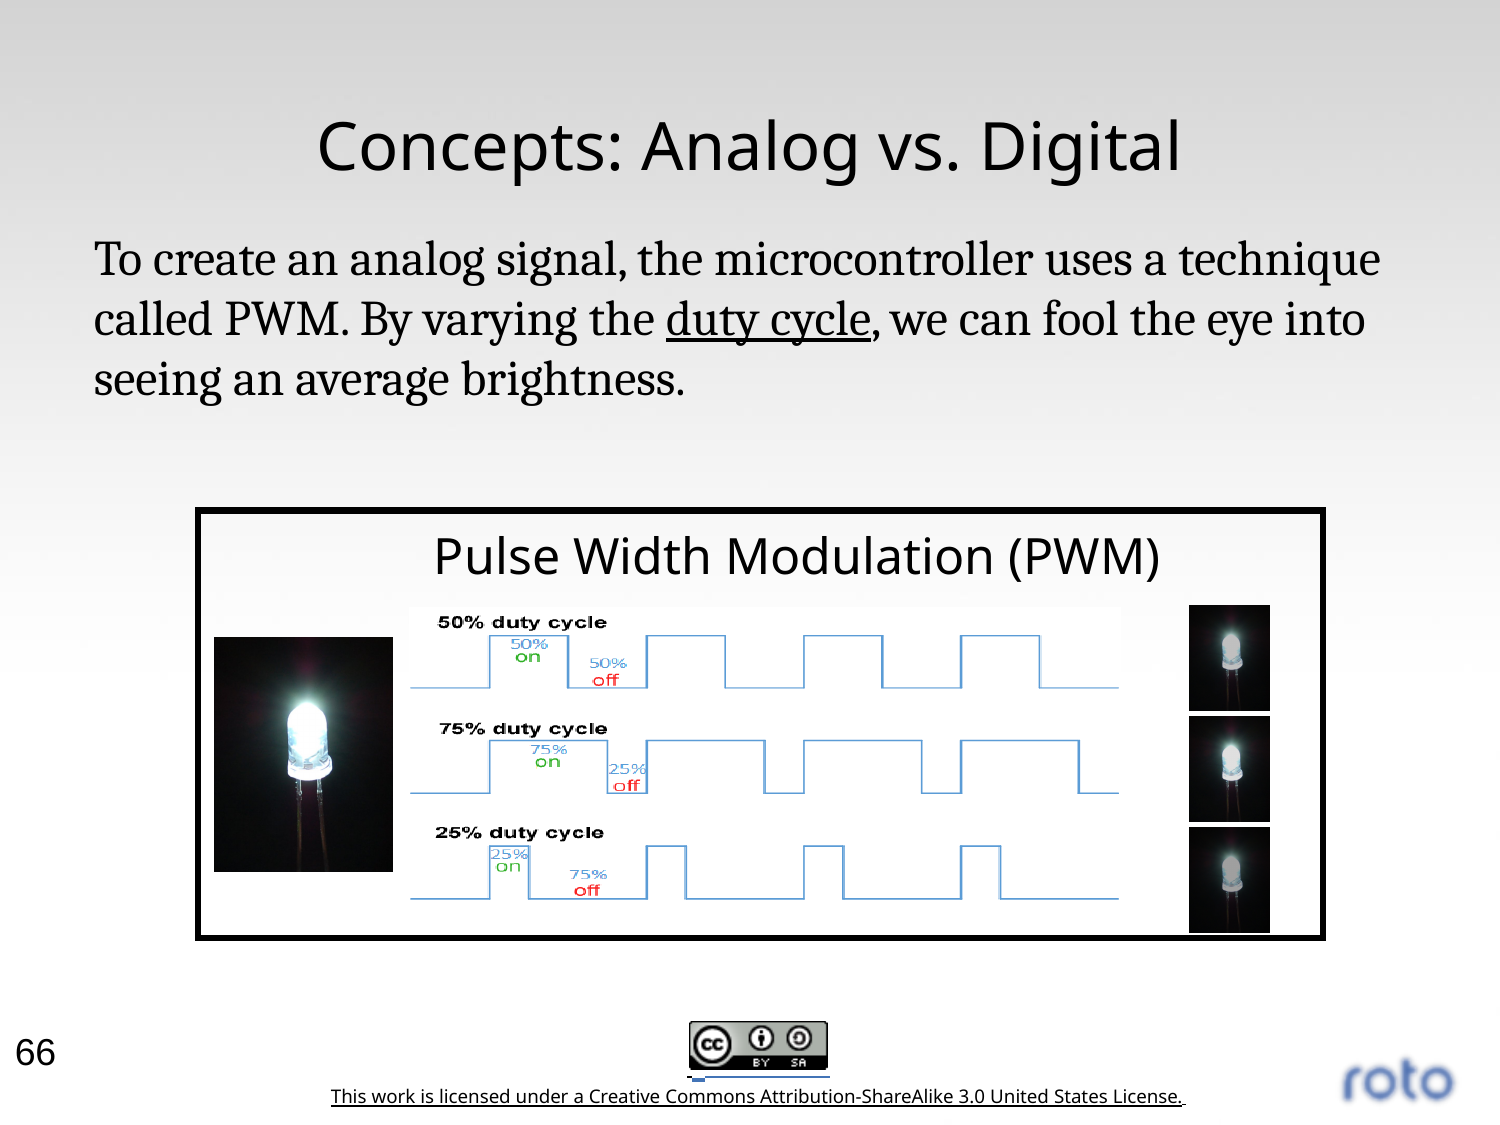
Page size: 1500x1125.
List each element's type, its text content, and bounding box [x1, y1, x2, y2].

picture [0, 0, 1500, 1125]
list To create an analog signal, the microcontroller uses a technique called PWM. By varying the duty cycle, we can fool the eye into seeing an average brightness. [79, 217, 1426, 456]
title Concepts: Analog vs. Digital [112, 49, 1388, 217]
list Pulse Width Modulation (PWM) [330, 516, 1266, 626]
